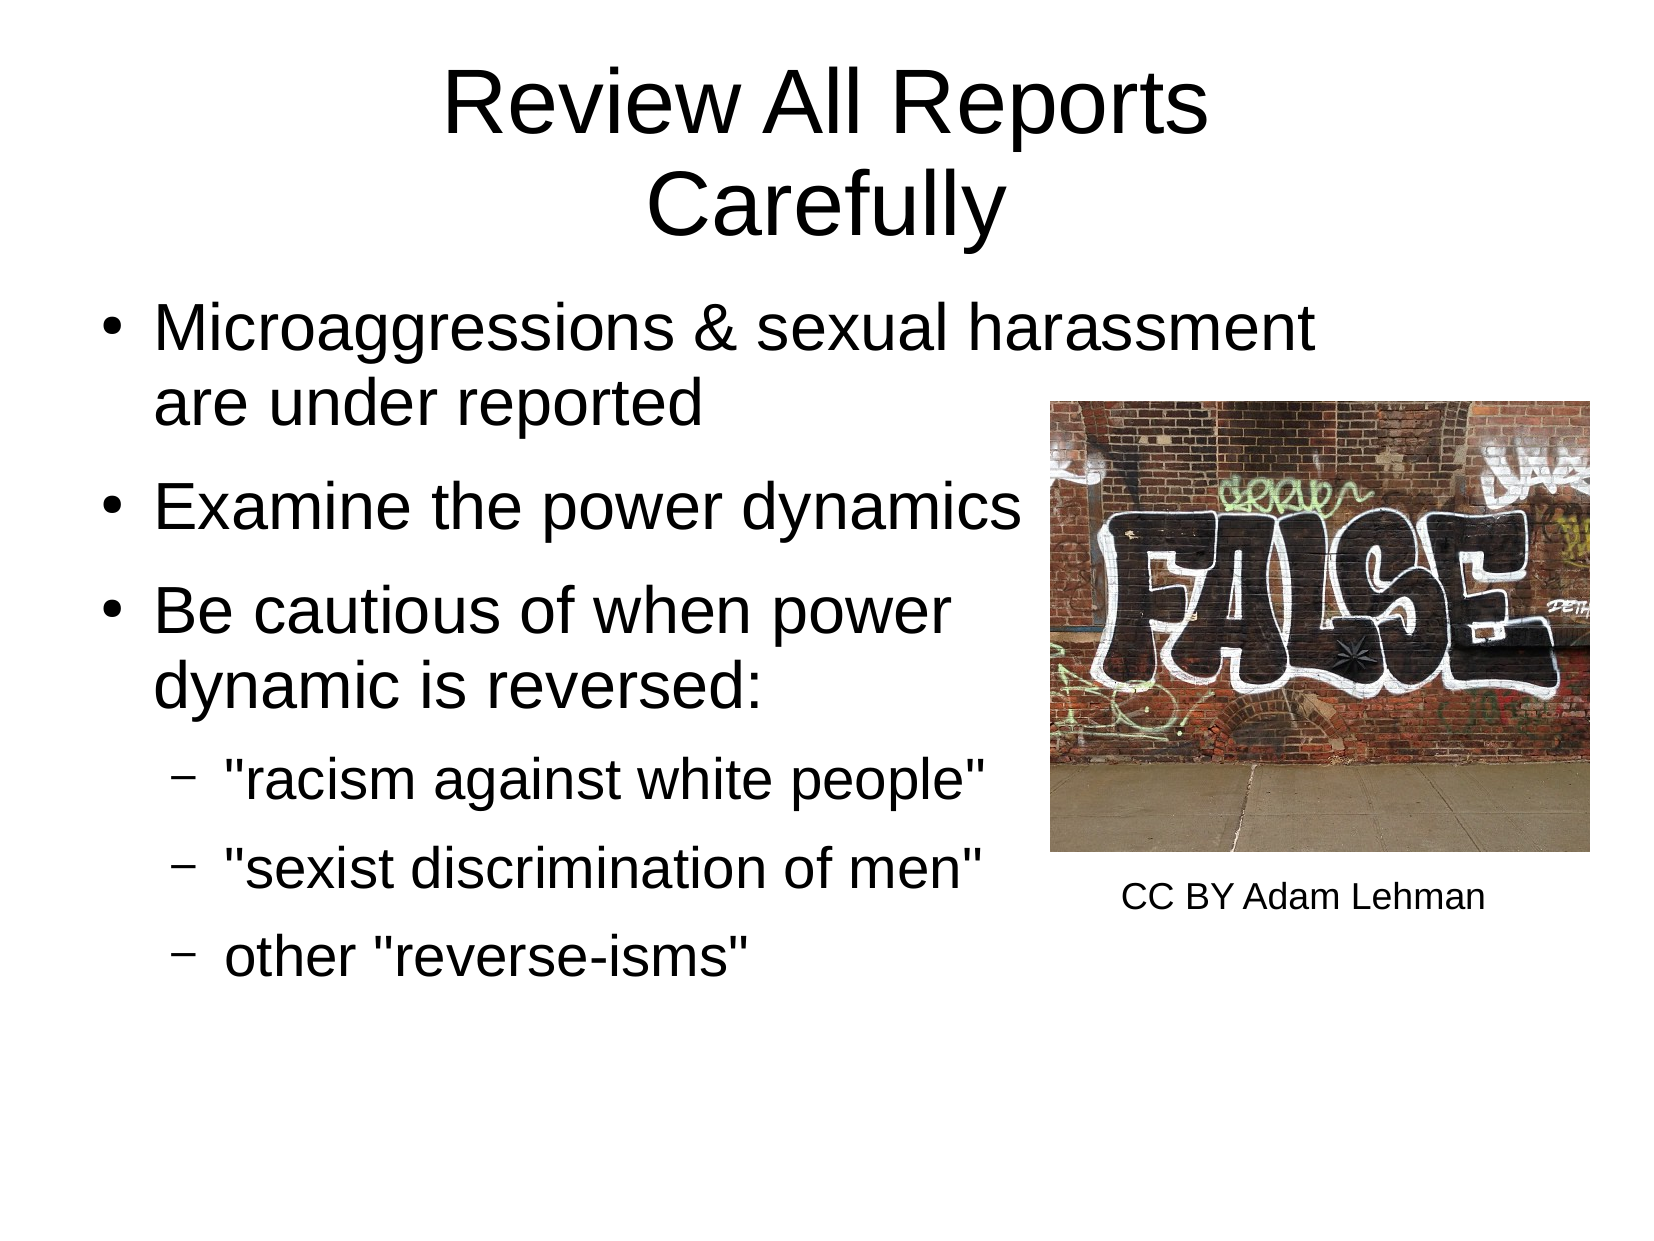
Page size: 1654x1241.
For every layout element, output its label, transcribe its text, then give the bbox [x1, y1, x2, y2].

list Microaggressions & sexual harassment are under reported Examine the power dynamics Be cautious of when power dynamic is reversed: "racism against white people" "sexist discrimination of men" other "reverse-isms" [82, 290, 1571, 1010]
picture [1050, 401, 1590, 852]
title Review All Reports Carefully [82, 49, 1571, 257]
text_box CC BY Adam Lehman [1106, 868, 1502, 926]
